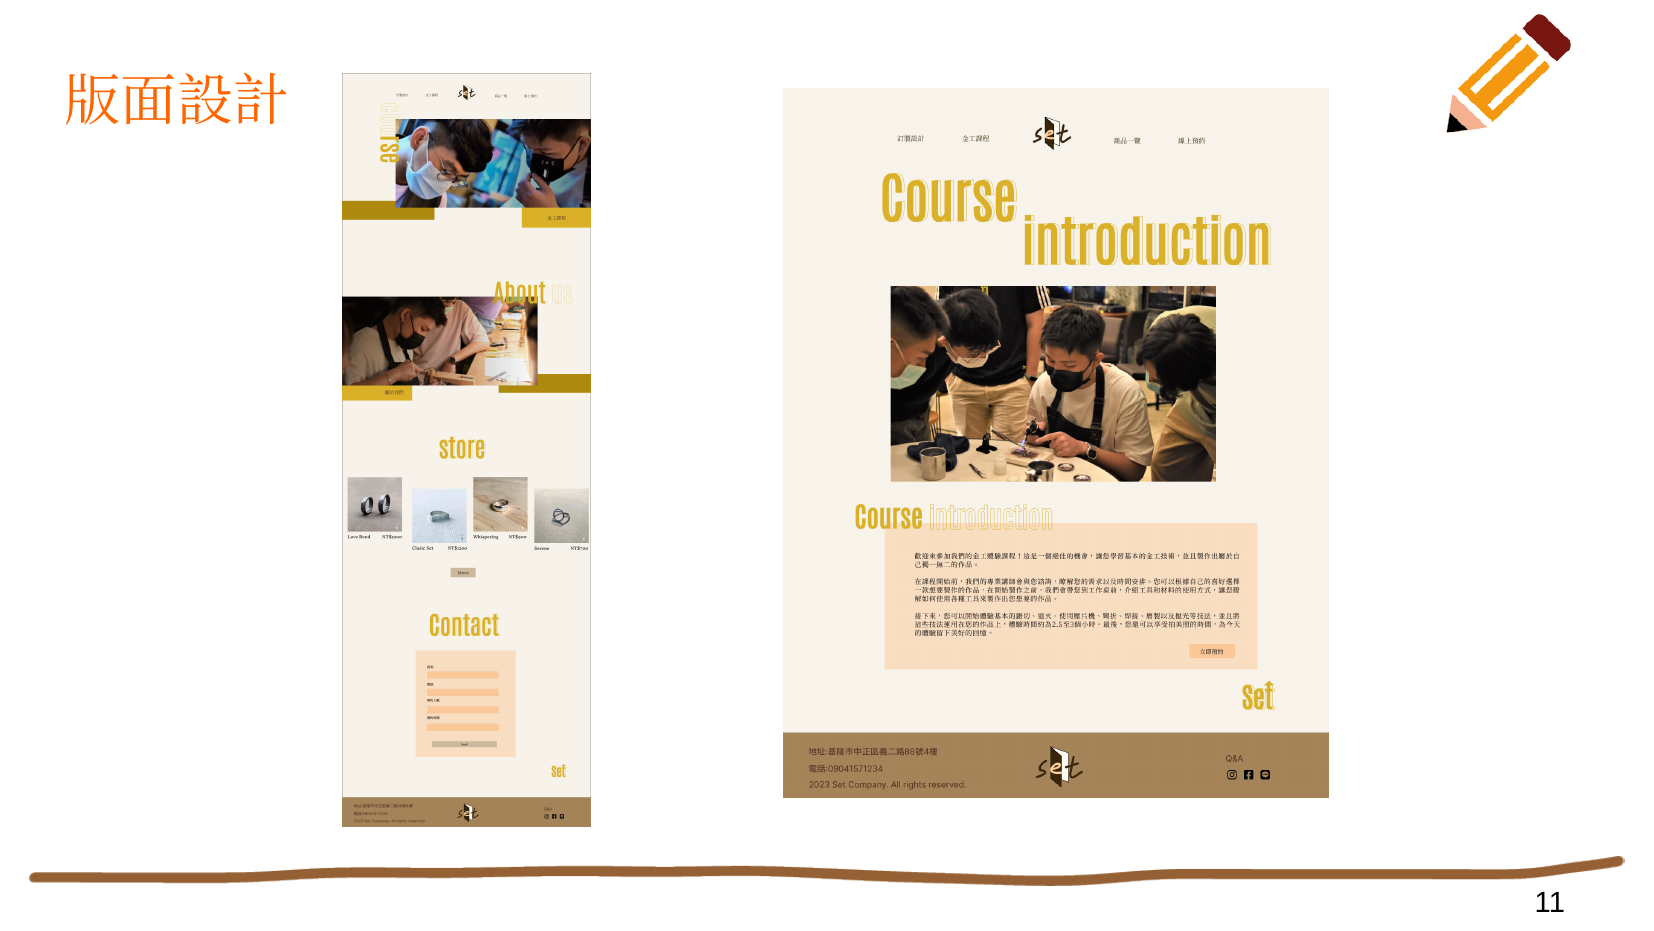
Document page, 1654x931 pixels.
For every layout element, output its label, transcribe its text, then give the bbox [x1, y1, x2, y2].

picture [1446, 14, 1571, 133]
picture [29, 856, 1625, 886]
picture [342, 73, 591, 827]
title 版面設計 [0, 44, 857, 148]
picture [783, 88, 1329, 798]
